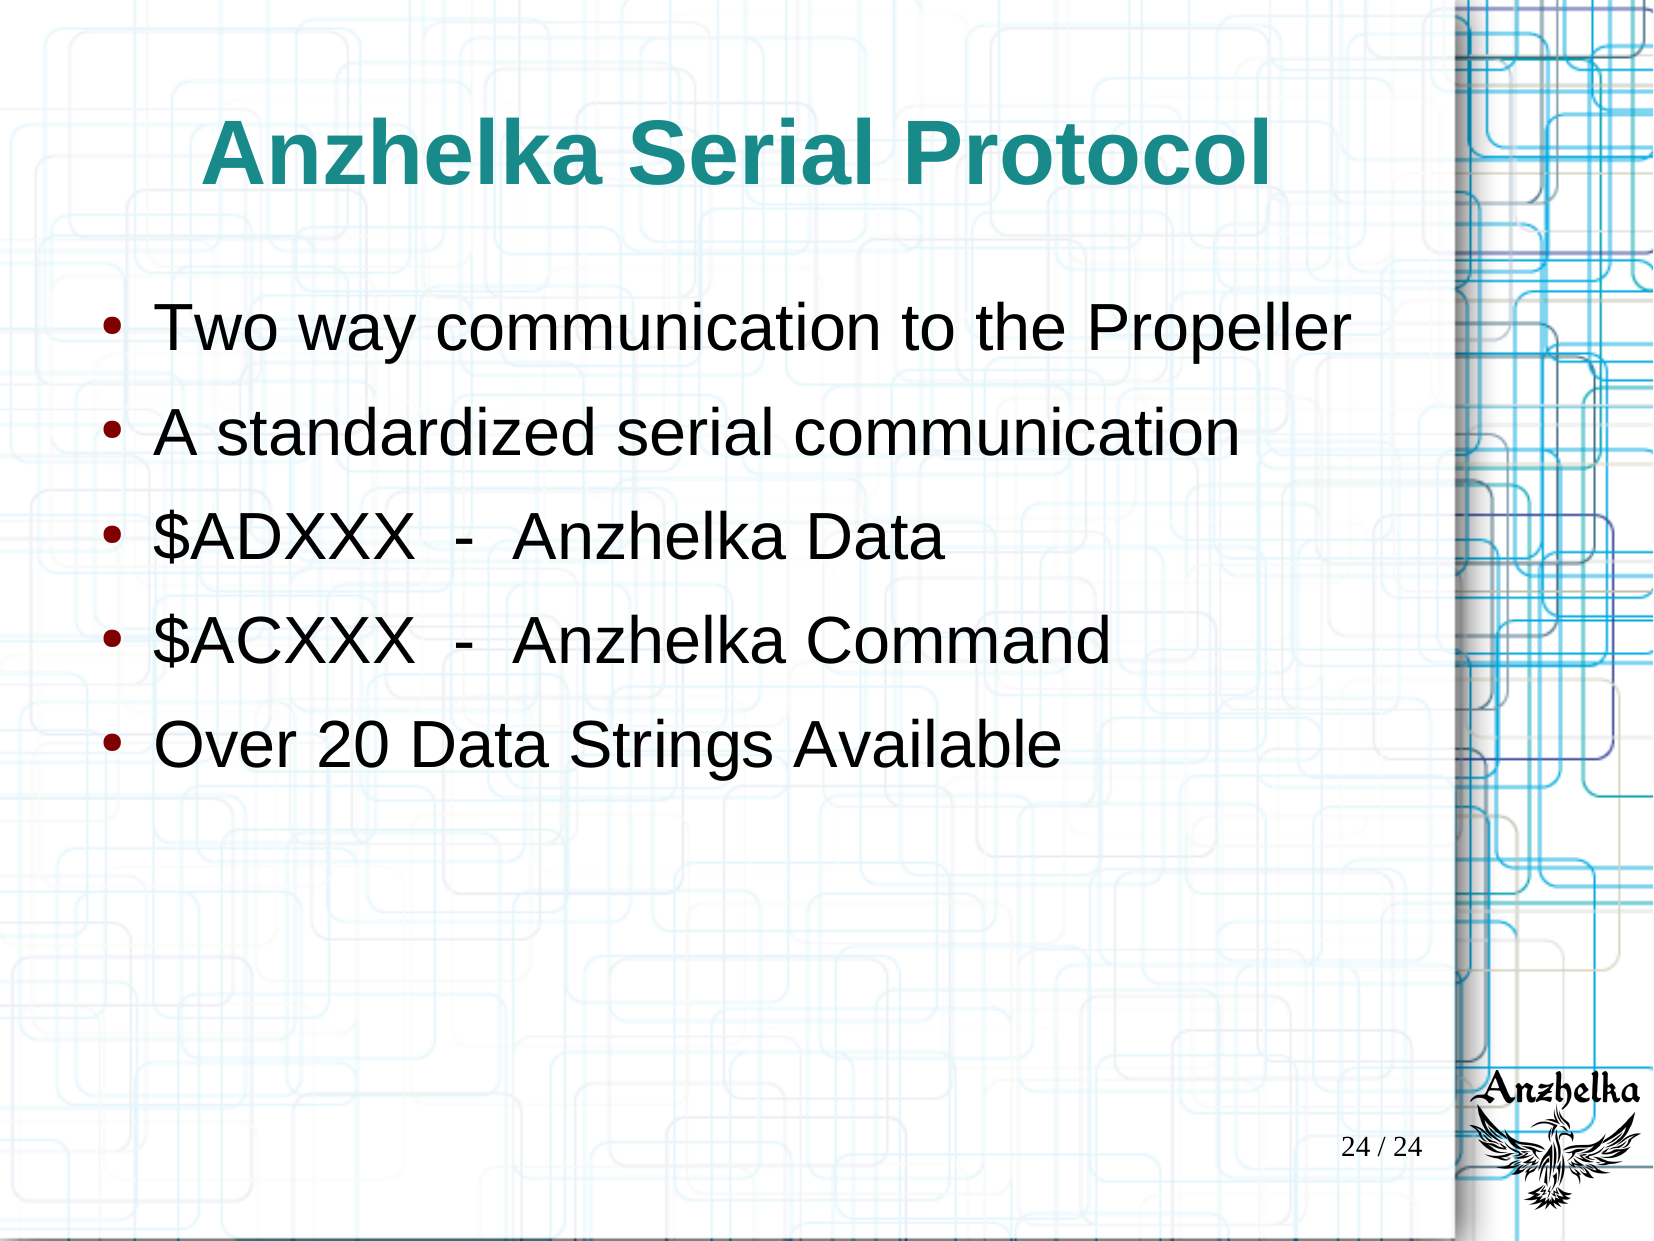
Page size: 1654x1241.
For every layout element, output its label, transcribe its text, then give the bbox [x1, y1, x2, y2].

title Anzhelka Serial Protocol [58, 49, 1417, 257]
picture [0, 0, 1654, 1241]
list Two way communication to the Propeller A standardized serial communication $ADXXX - Anzhelka Data $ACXXX - Anzhelka Command Over 20 Data Strings Available [82, 290, 1417, 1010]
